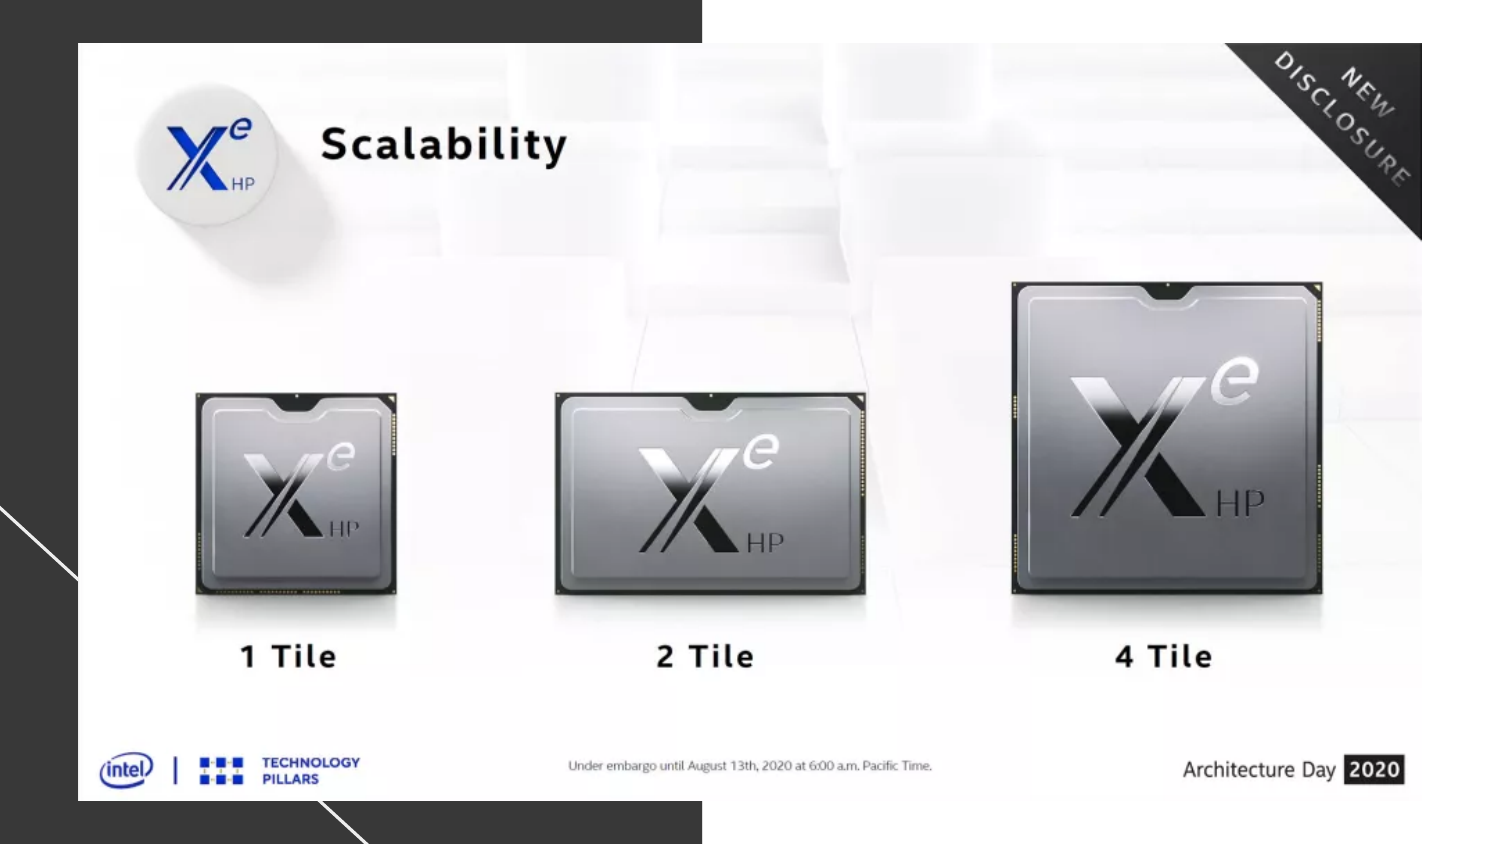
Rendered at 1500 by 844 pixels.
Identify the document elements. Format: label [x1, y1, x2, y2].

picture [78, 43, 1422, 801]
